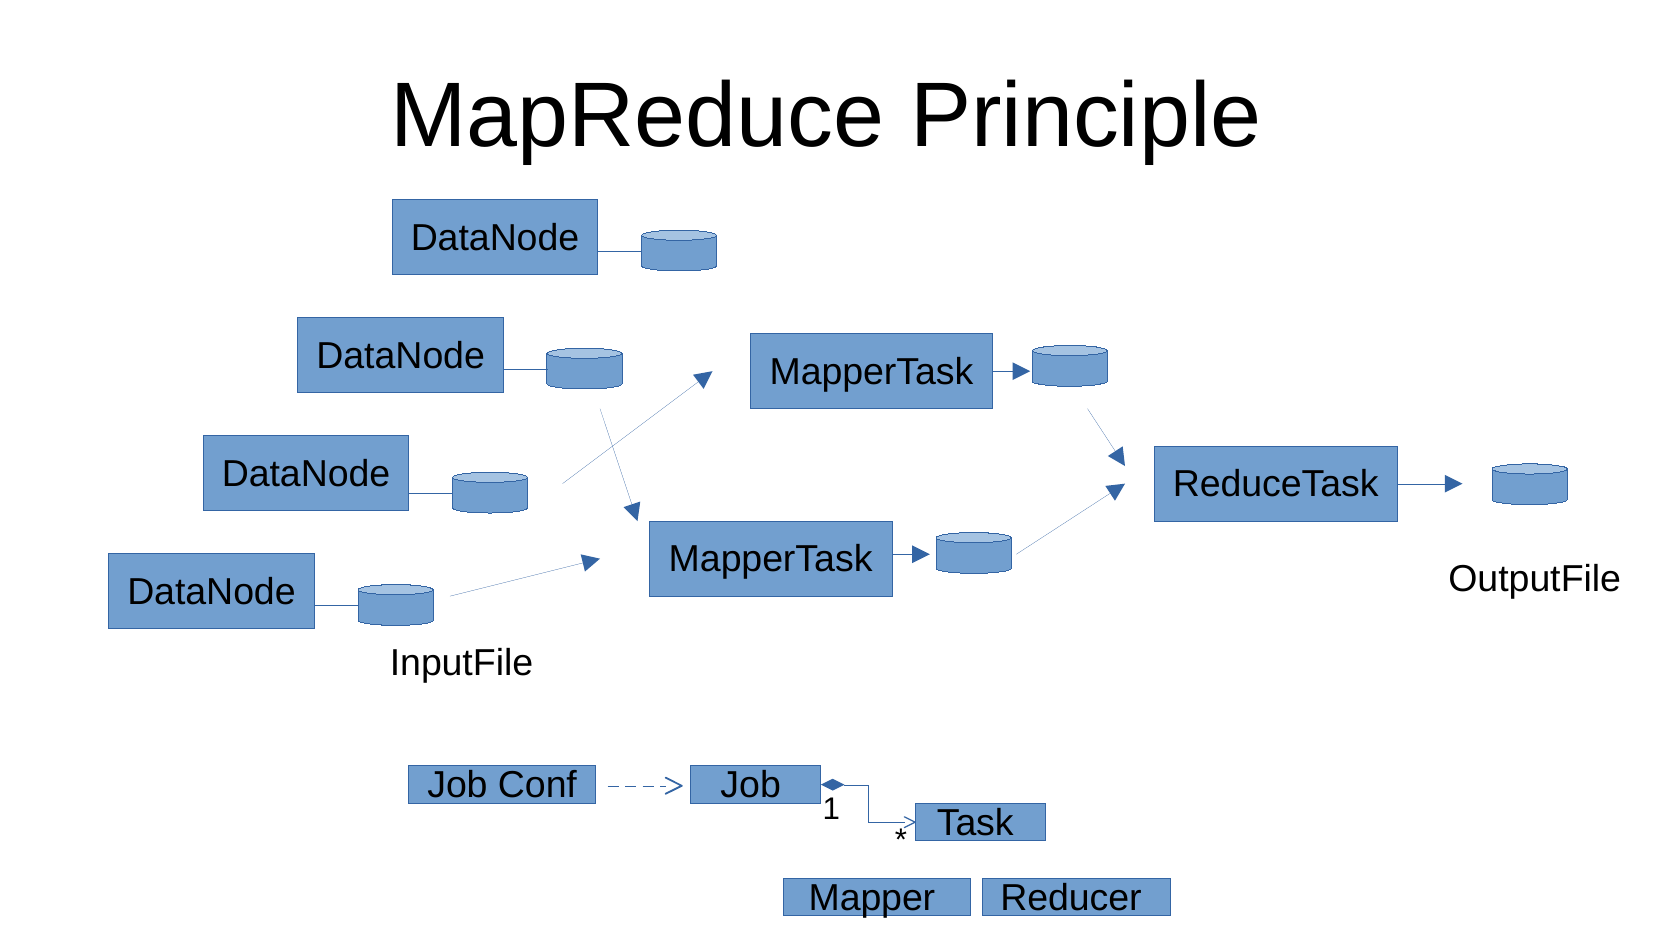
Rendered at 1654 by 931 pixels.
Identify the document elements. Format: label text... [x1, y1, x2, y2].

title MapReduce Principle [82, 37, 1571, 193]
text_box InputFile [375, 633, 549, 691]
text_box DataNode [297, 317, 504, 393]
text_box * [880, 815, 923, 865]
title Using Yarn api.. [452, 472, 528, 483]
text_box Mapper [783, 878, 971, 916]
title Using Yarn api.. [1492, 463, 1568, 475]
text_box Mapper [866, 892, 876, 908]
text_box [936, 538, 1012, 574]
text_box [452, 478, 528, 514]
text_box [1492, 470, 1568, 505]
text_box [358, 590, 434, 626]
text_box [546, 354, 623, 389]
text_box 1 [807, 784, 856, 834]
text_box Reducer [982, 878, 1171, 916]
text_box Job Conf [408, 765, 596, 804]
text_box DataNode [392, 199, 598, 275]
text_box DataNode [108, 553, 315, 629]
text_box [641, 236, 717, 271]
title Using Yarn api.. [936, 532, 1012, 543]
text_box ReduceTask [1154, 446, 1398, 522]
text_box Task [915, 803, 1046, 841]
title Using Yarn api.. [641, 230, 717, 241]
title Using Yarn api.. [358, 584, 434, 595]
text_box Job [690, 765, 821, 804]
text_box [1032, 352, 1108, 387]
text_box MapperTask [649, 521, 893, 597]
text_box DataNode [203, 435, 409, 511]
title Using Yarn api.. [1032, 345, 1108, 356]
title Using Yarn api.. [546, 348, 623, 359]
text_box Mapper [887, 892, 897, 908]
text_box OutputFile [1433, 550, 1637, 607]
text_box MapperTask [750, 333, 993, 409]
